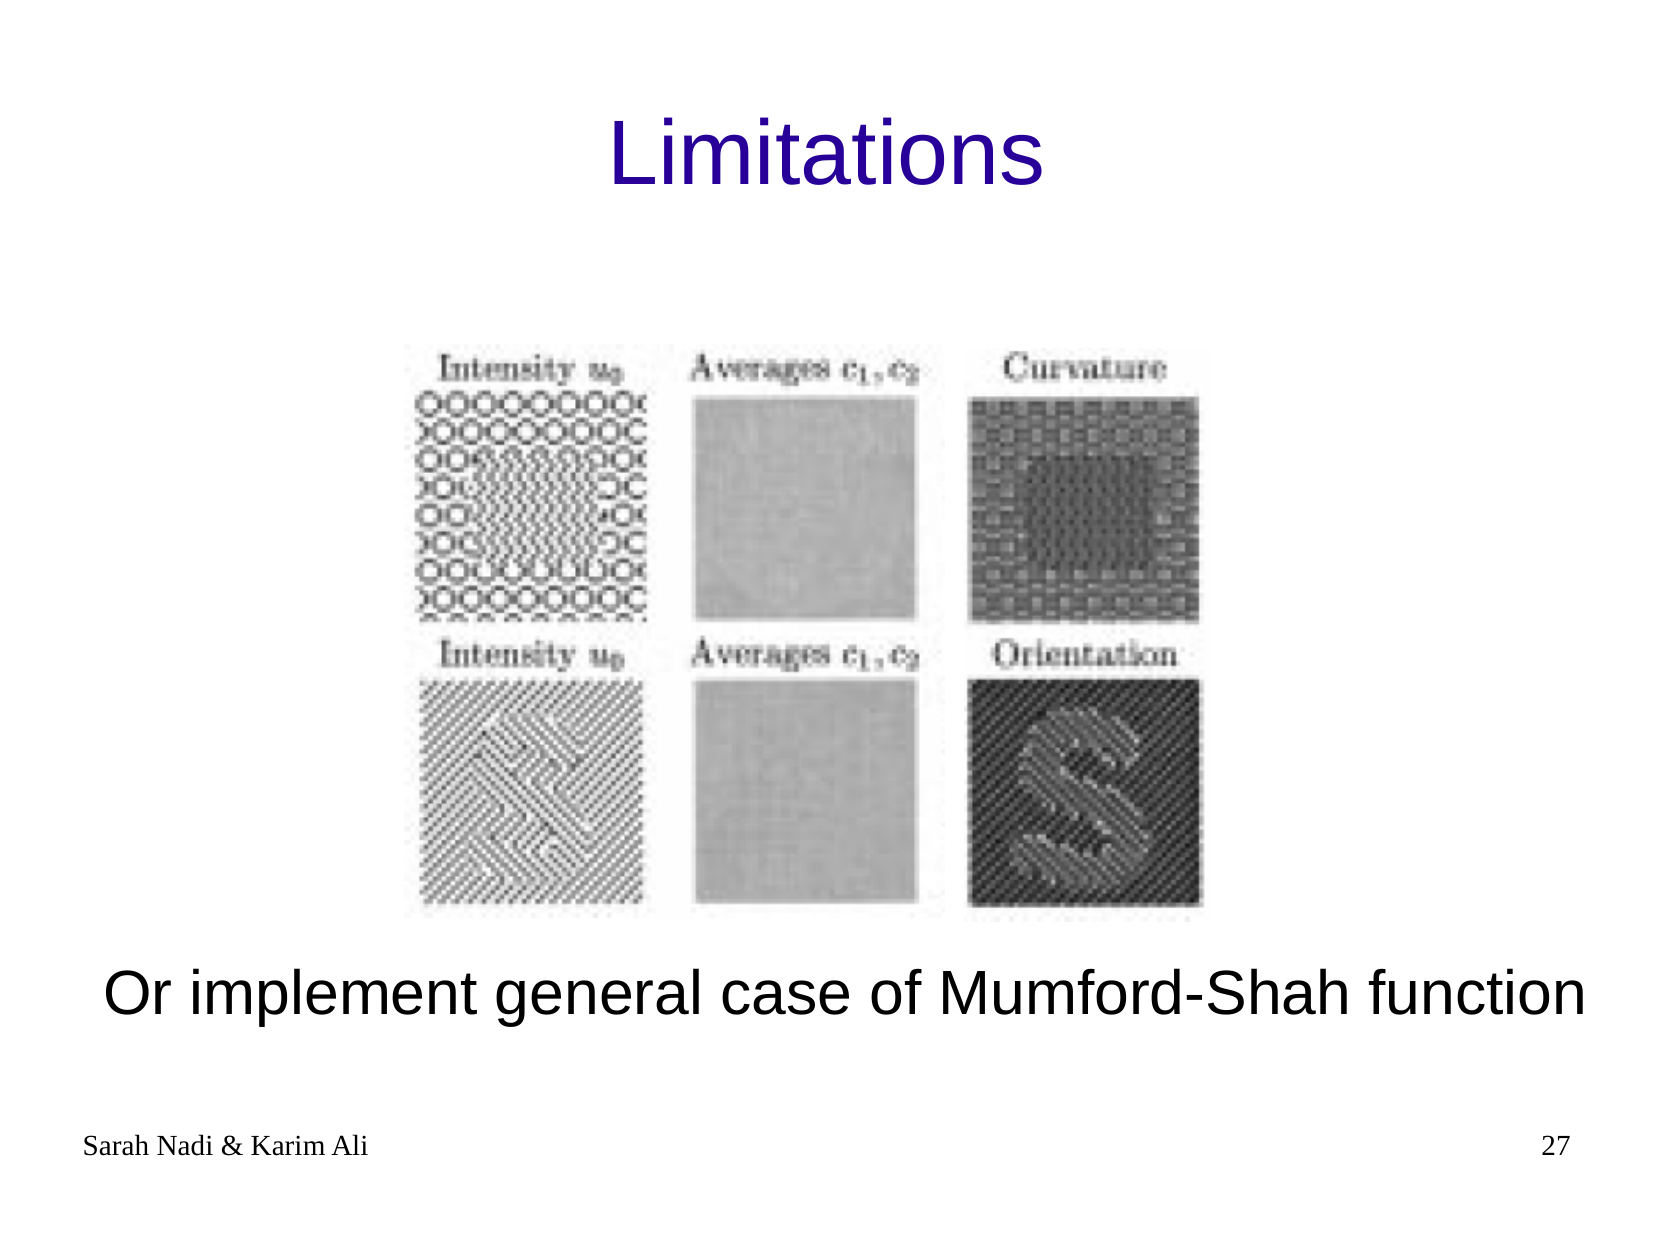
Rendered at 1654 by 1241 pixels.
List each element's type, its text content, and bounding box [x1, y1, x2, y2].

picture [403, 343, 945, 927]
picture [964, 348, 1210, 922]
text_box Or implement general case of Mumford-Shah function [88, 950, 1604, 1036]
title Limitations [82, 56, 1571, 250]
